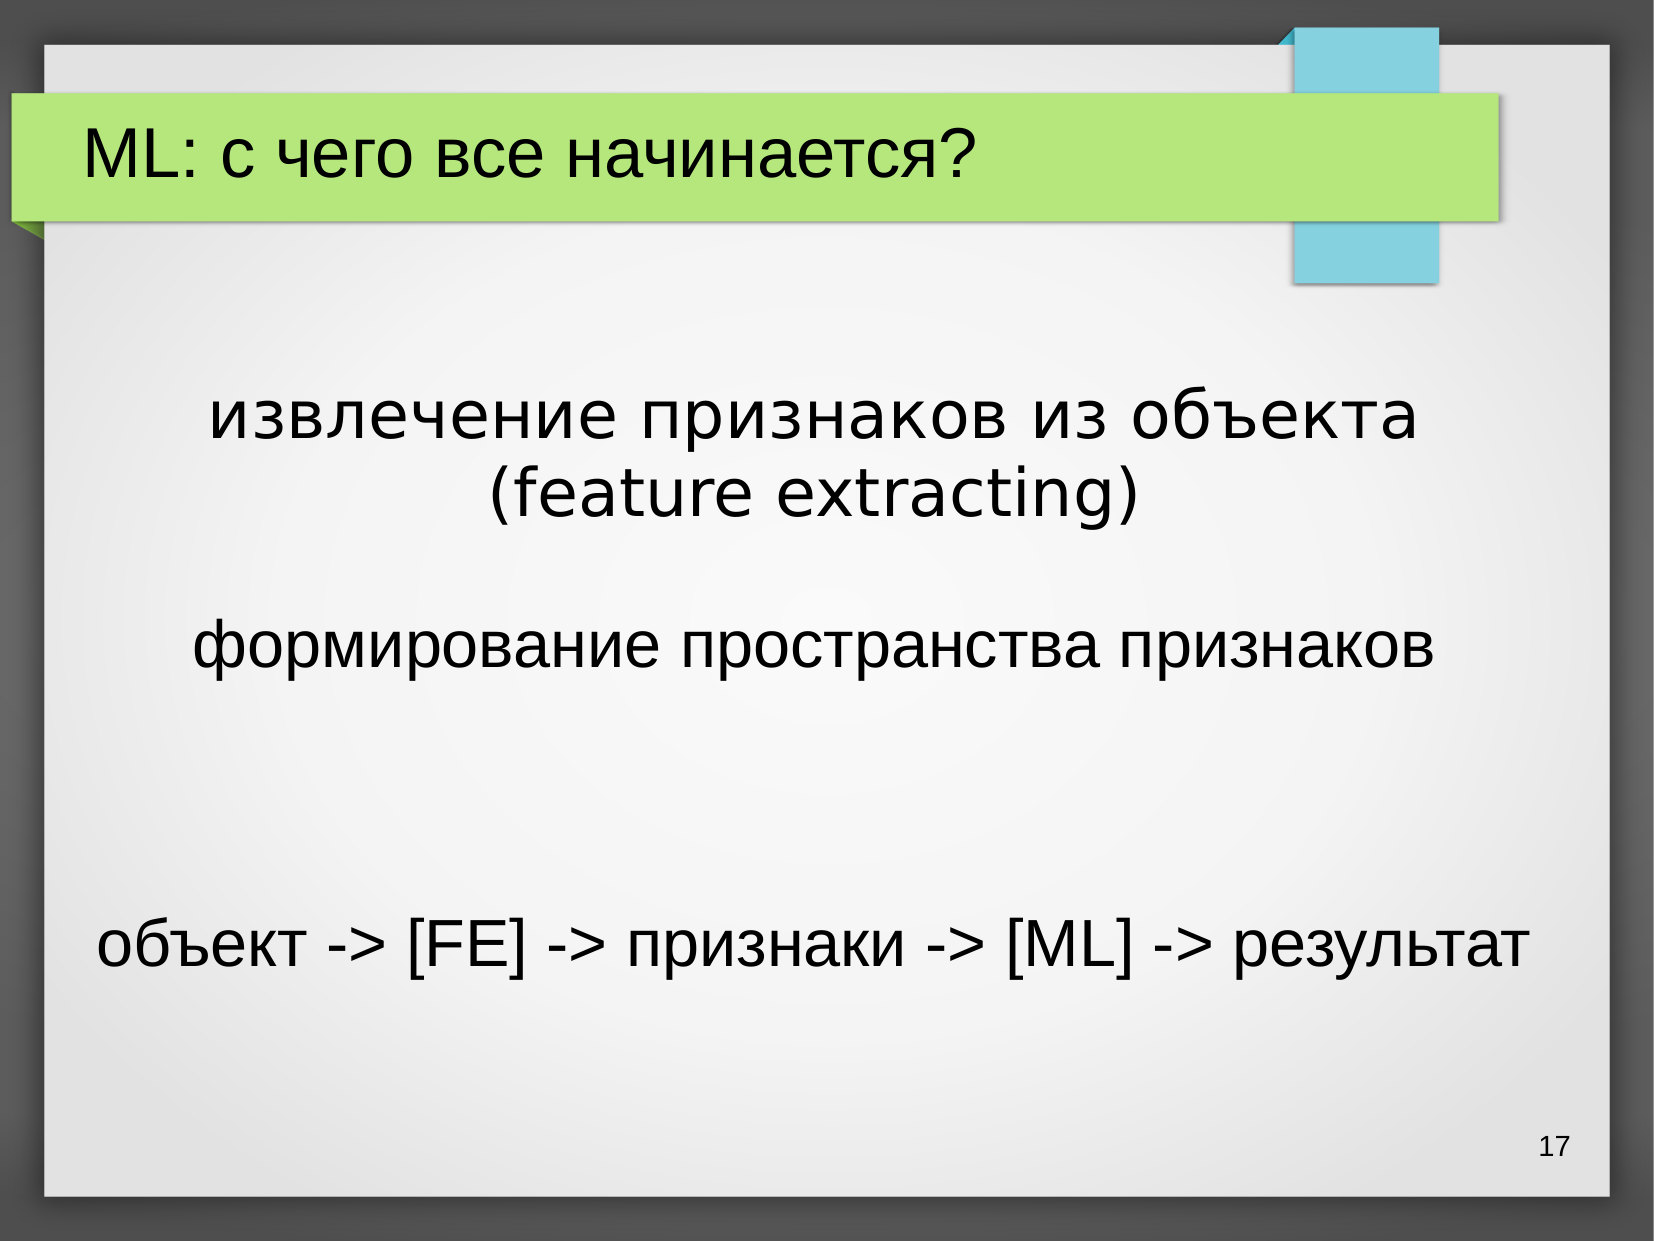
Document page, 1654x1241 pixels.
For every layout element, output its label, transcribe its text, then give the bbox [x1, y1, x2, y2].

subtitle извлечение признаков из объекта (feature extracting) формирование пространства признаков объект -> [FE] -> признаки -> [ML] -> результат [70, 376, 1559, 981]
picture [0, 0, 1654, 1241]
title ML: с чего все начинается? [82, 49, 1571, 257]
